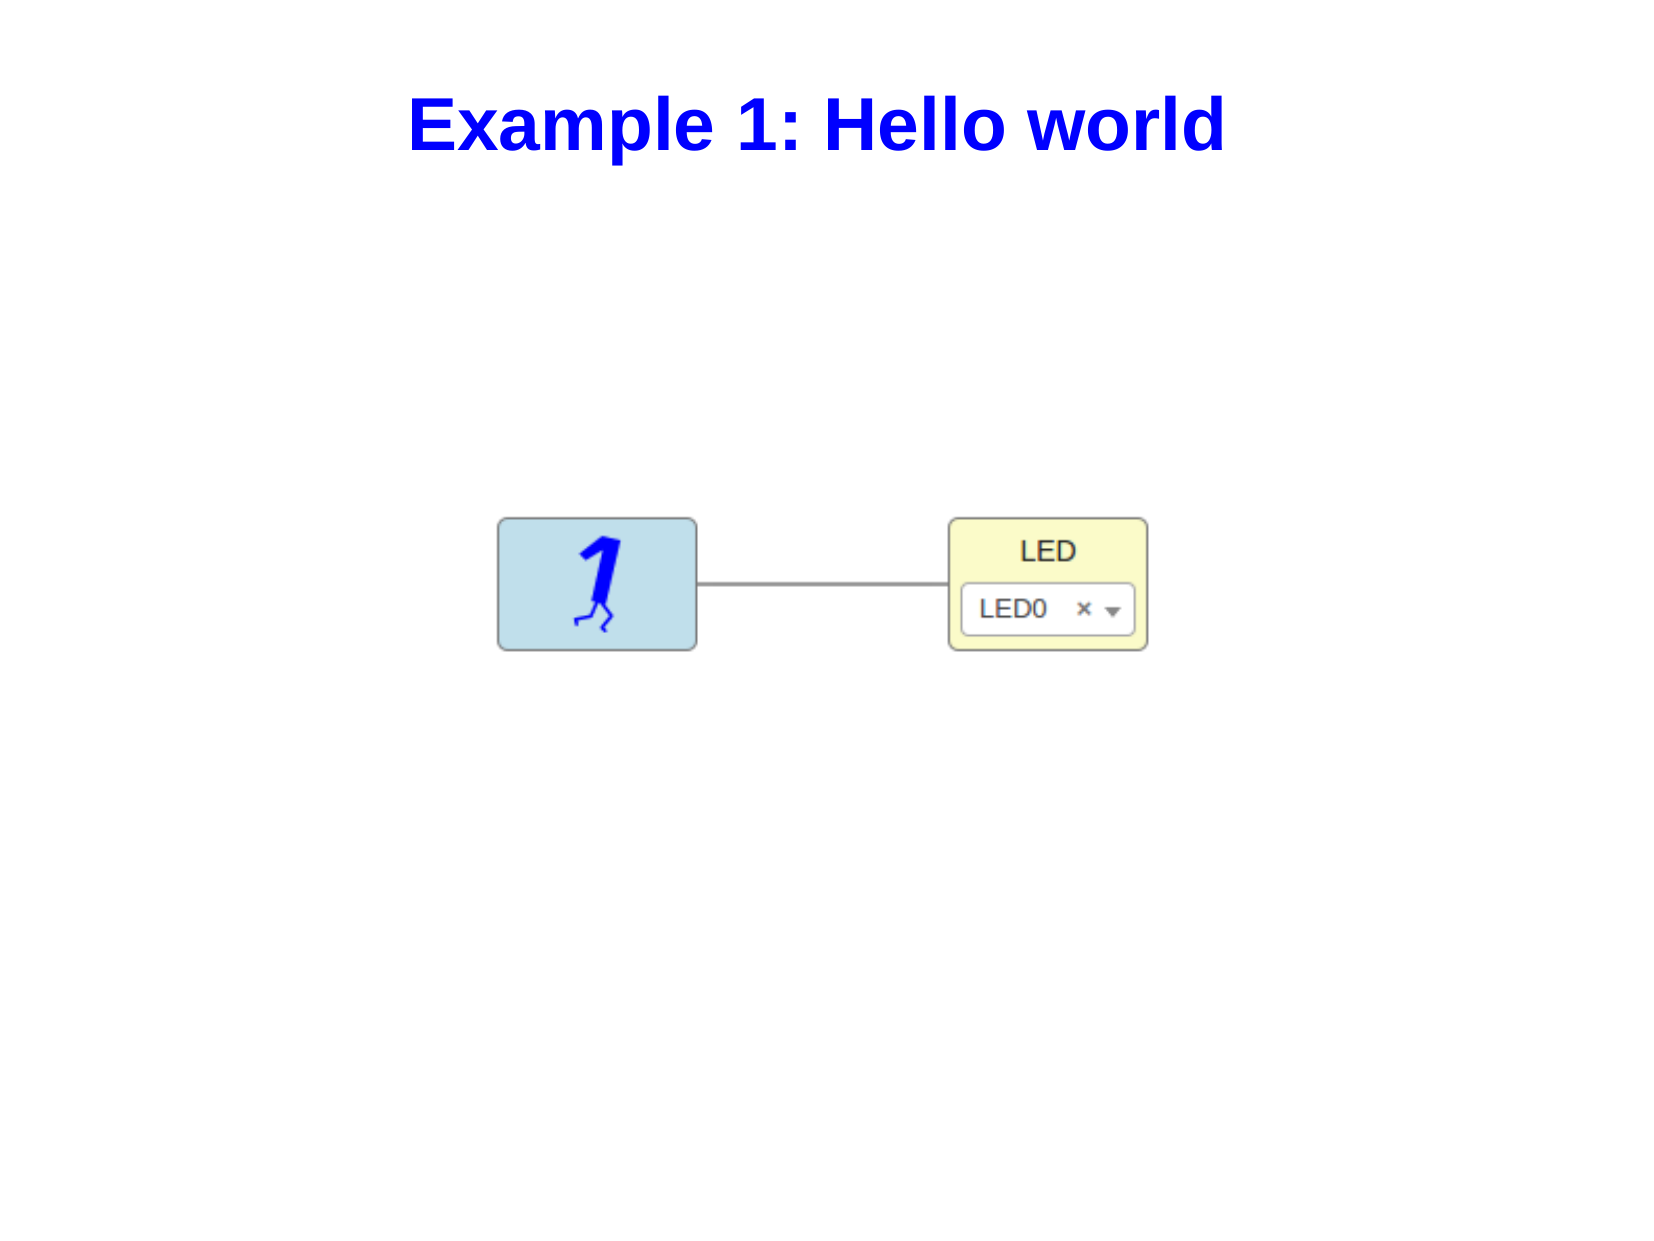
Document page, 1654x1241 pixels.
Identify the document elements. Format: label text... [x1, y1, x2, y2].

picture [435, 434, 1201, 725]
text_box Example 1: Hello world [90, 75, 1546, 174]
